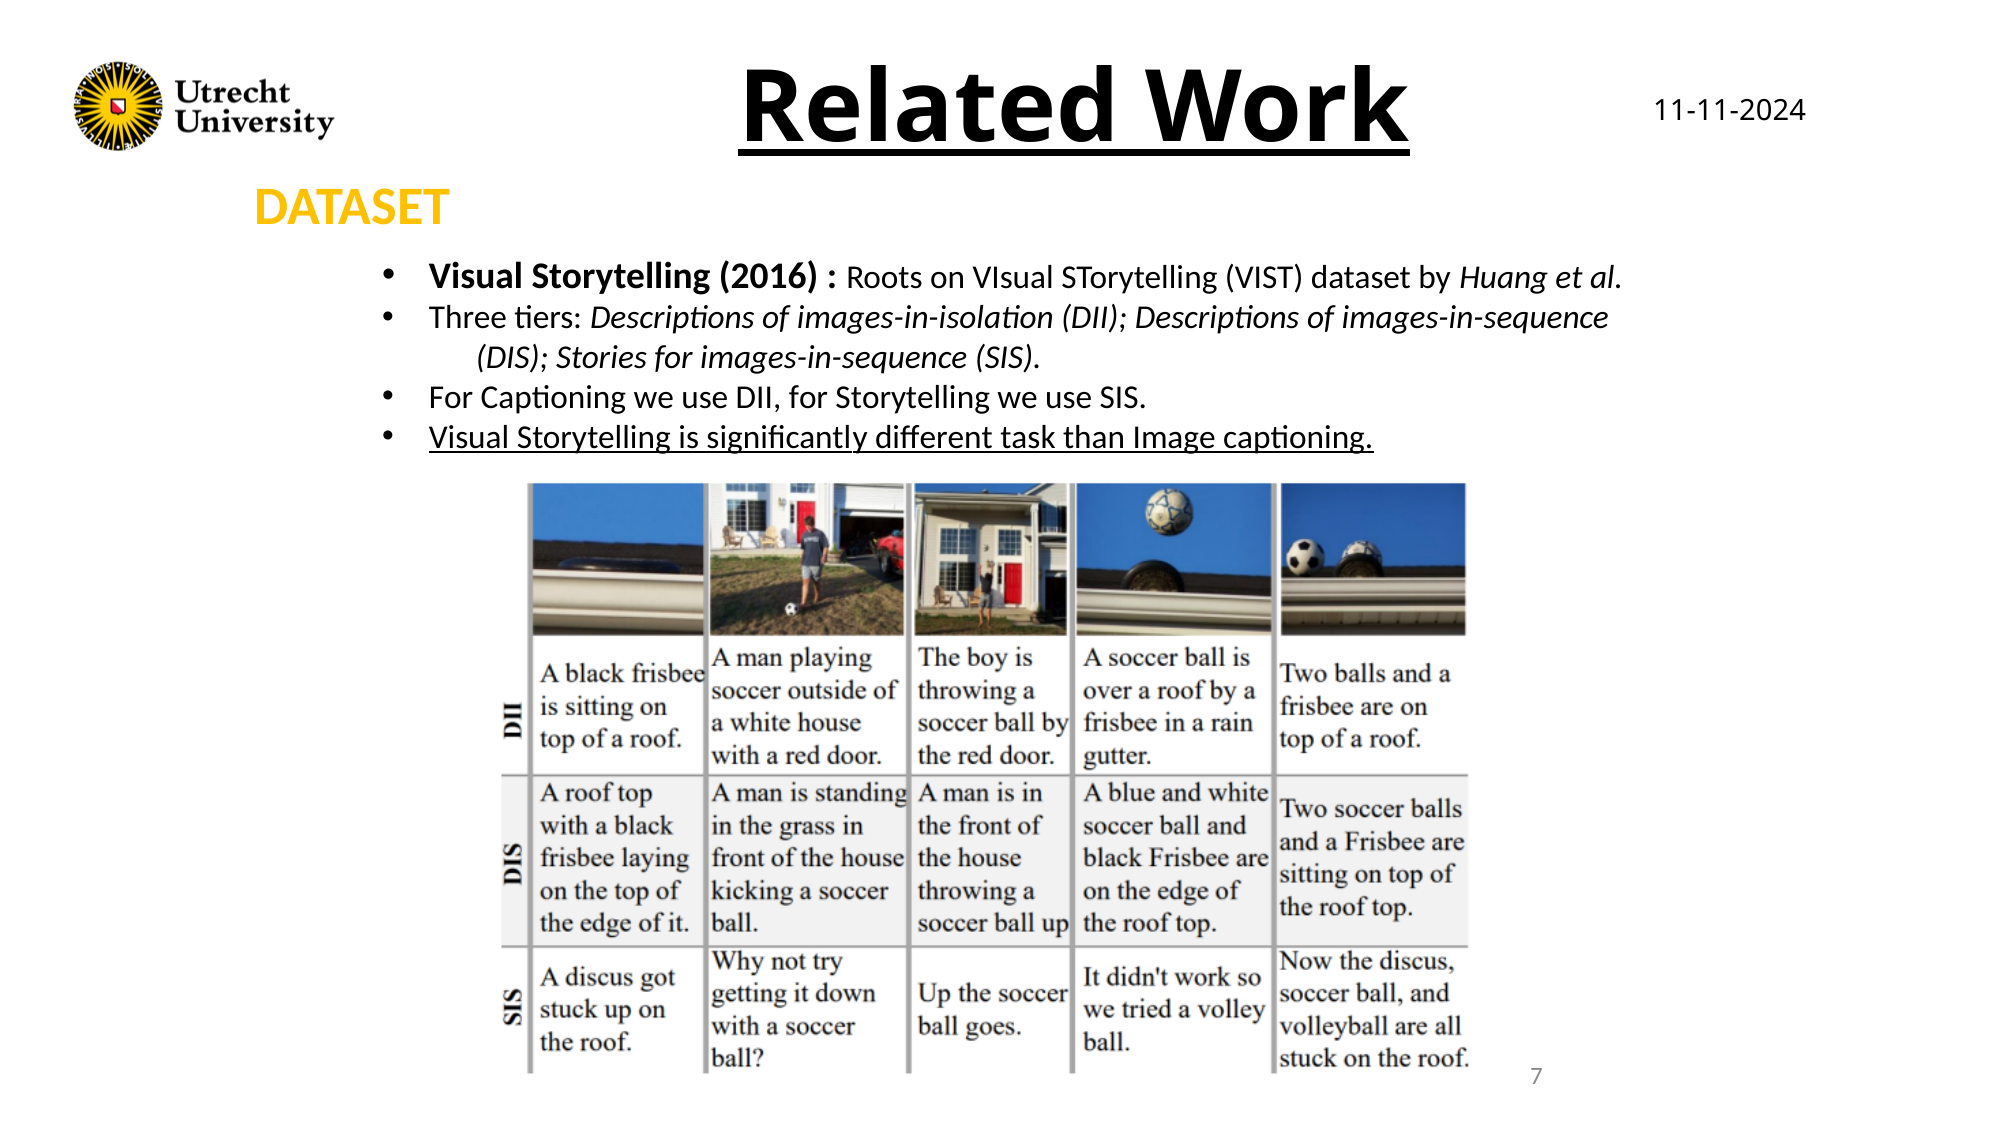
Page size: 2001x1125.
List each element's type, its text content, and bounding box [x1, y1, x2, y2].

picture [473, 463, 1491, 1094]
text_box Visual Storytelling (2016) : Roots on VIsual STorytelling (VIST) dataset by Huang et al. Three tiers: Descriptions of images-in-isolation (DII); Descriptions of images-in-sequence (DIS); Stories for images-in-sequence (SIS). For Captioning we use DII, for Storytelling we use SIS. Visual Storytelling is significantly different task than Image captioning. [367, 243, 1692, 466]
text_box [1515, 1044, 1966, 1104]
text_box Related Work [738, 41, 1197, 163]
text_box 11-11-2024 [1638, 84, 1943, 120]
text_box DATASET [239, 162, 495, 244]
